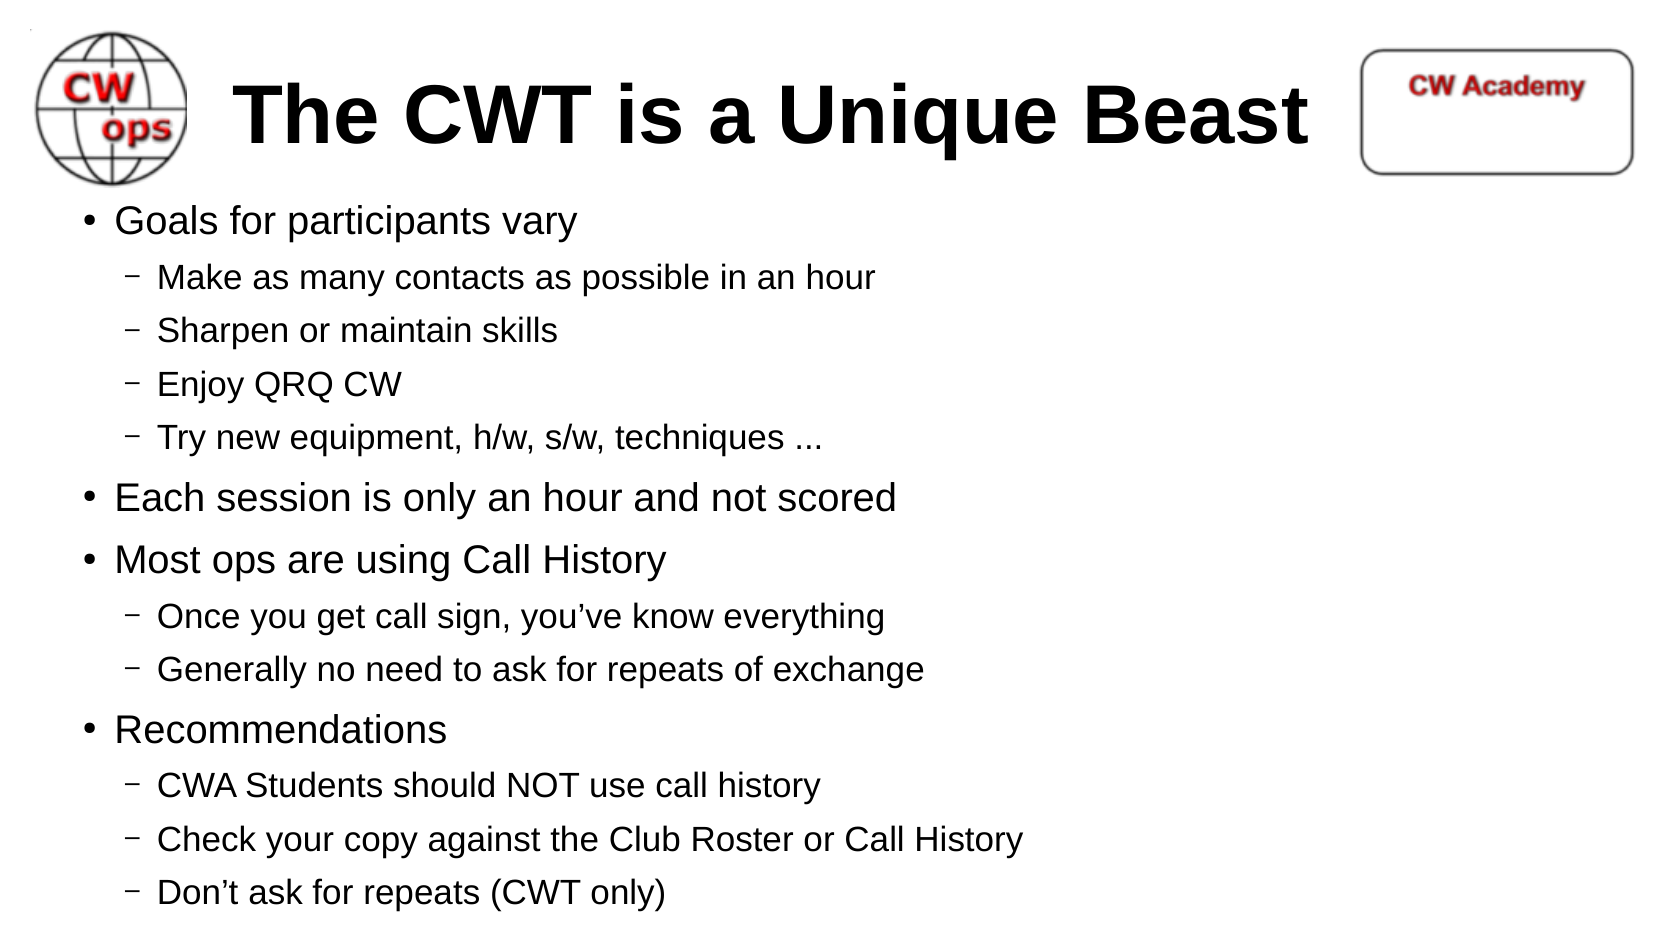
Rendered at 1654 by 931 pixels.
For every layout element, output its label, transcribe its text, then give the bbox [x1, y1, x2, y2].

list Goals for participants vary Make as many contacts as possible in an hour Sharpen or maintain skills Enjoy QRQ CW Try new equipment, h/w, s/w, techniques ... Each session is only an hour and not scored Most ops are using Call History Once you get call sign, you’ve know everything Generally no need to ask for repeats of exchange Recommendations CWA Students should NOT use call history Check your copy against the Club Roster or Call History Don’t ask for repeats (CWT only) [71, 198, 1561, 916]
picture [30, 29, 187, 37]
picture [1516, 37, 1640, 186]
title The CWT is a Unique Beast [26, 37, 1516, 193]
